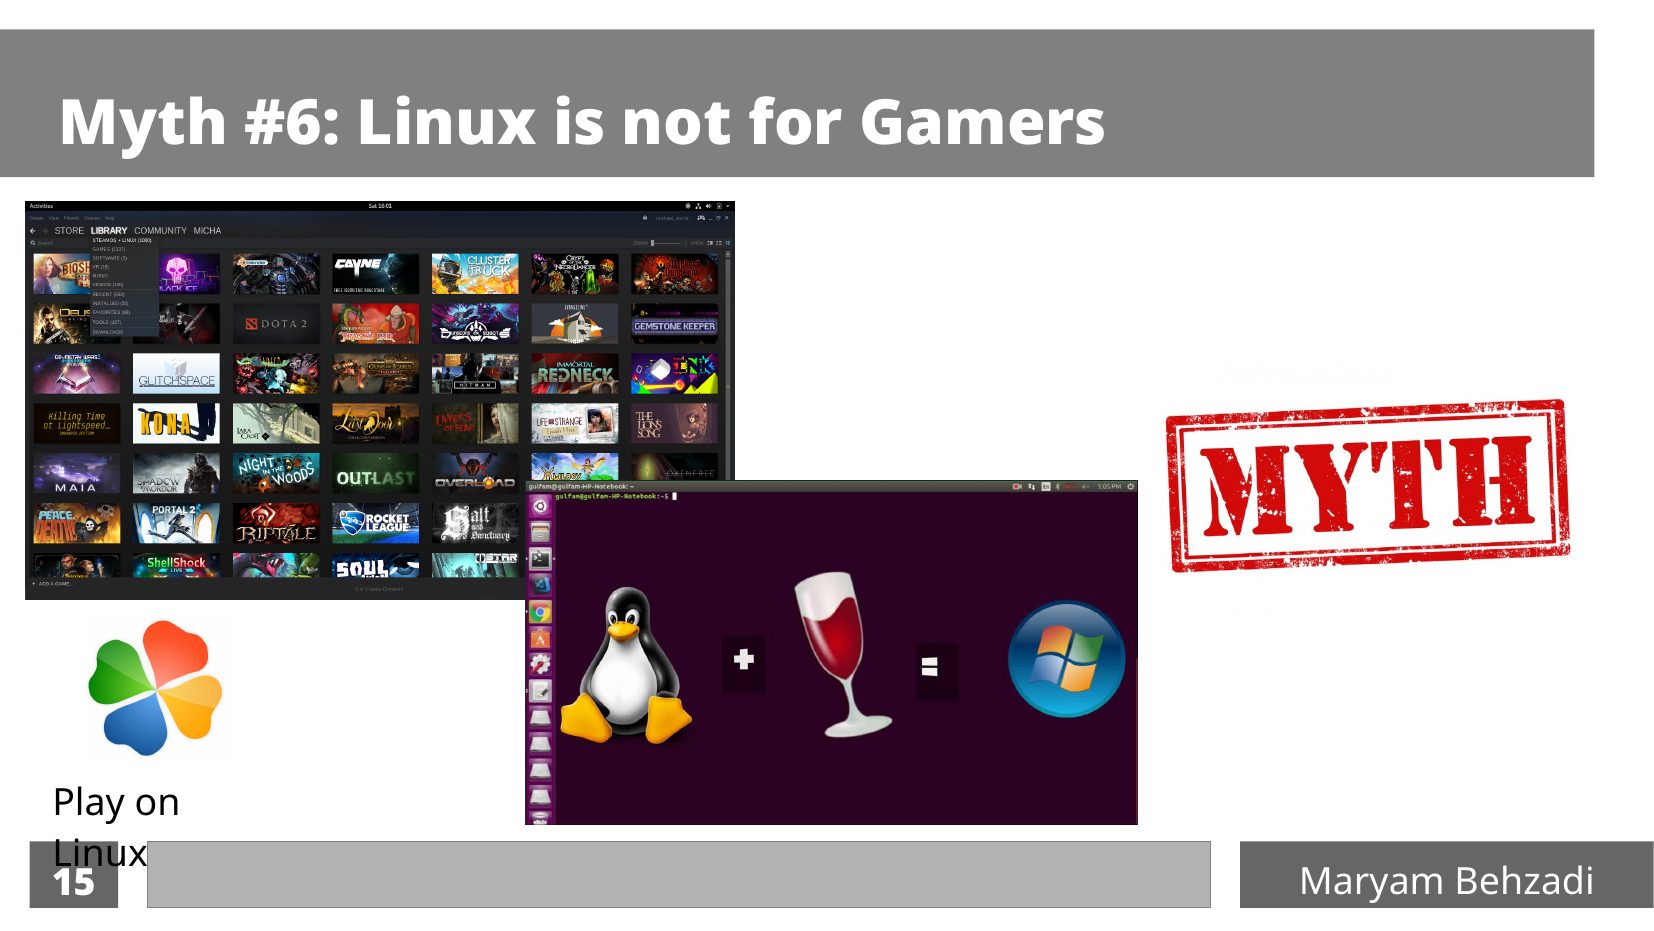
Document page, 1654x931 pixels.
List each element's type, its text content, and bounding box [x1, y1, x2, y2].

text_box Play on Linux [37, 767, 293, 825]
title Myth #6: Linux is not for Gamers [59, 44, 1595, 163]
picture [83, 614, 231, 762]
picture [25, 201, 1138, 826]
picture [1156, 356, 1578, 638]
